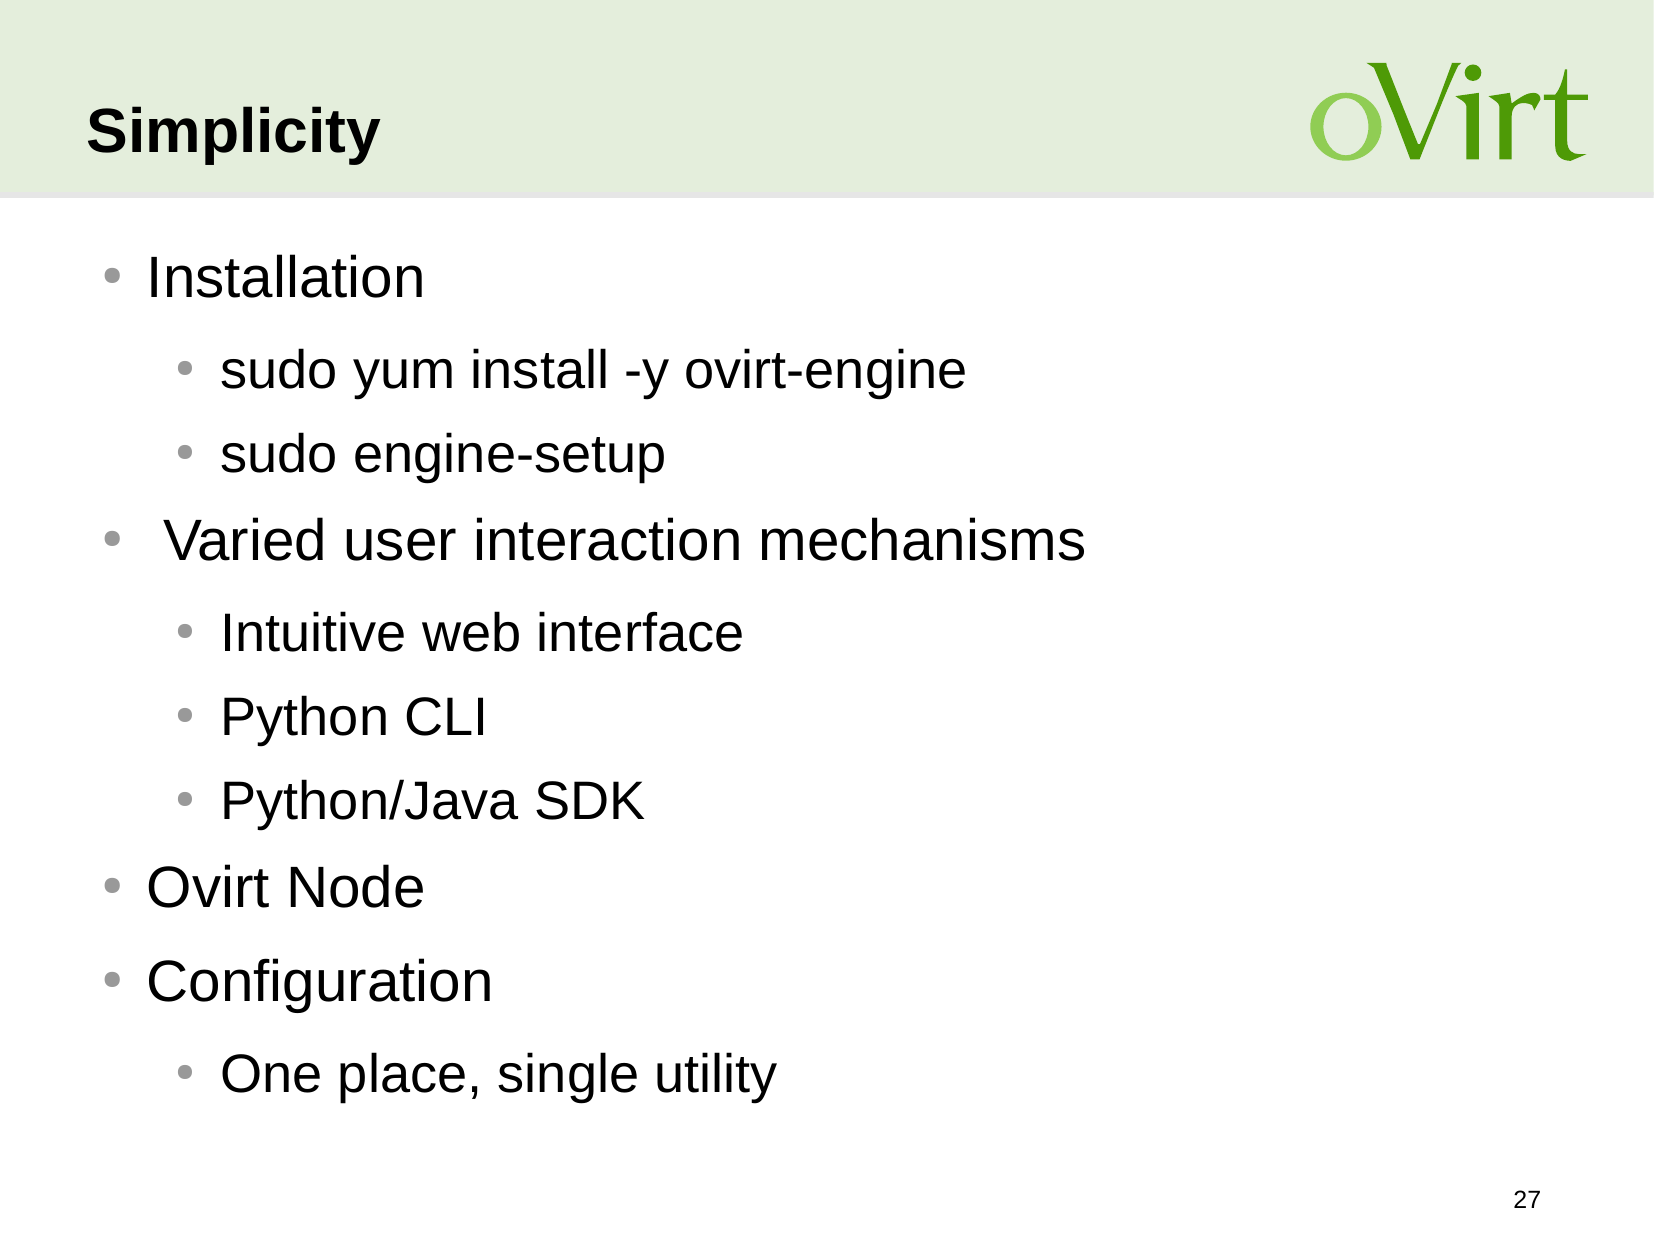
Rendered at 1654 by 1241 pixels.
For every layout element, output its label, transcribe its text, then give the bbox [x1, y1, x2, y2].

list Installation sudo yum install -y ovirt-engine sudo engine-setup Varied user interaction mechanisms Intuitive web interface Python CLI Python/Java SDK Ovirt Node Configuration One place, single utility [86, 244, 1576, 1105]
title Simplicity [86, 36, 1307, 225]
